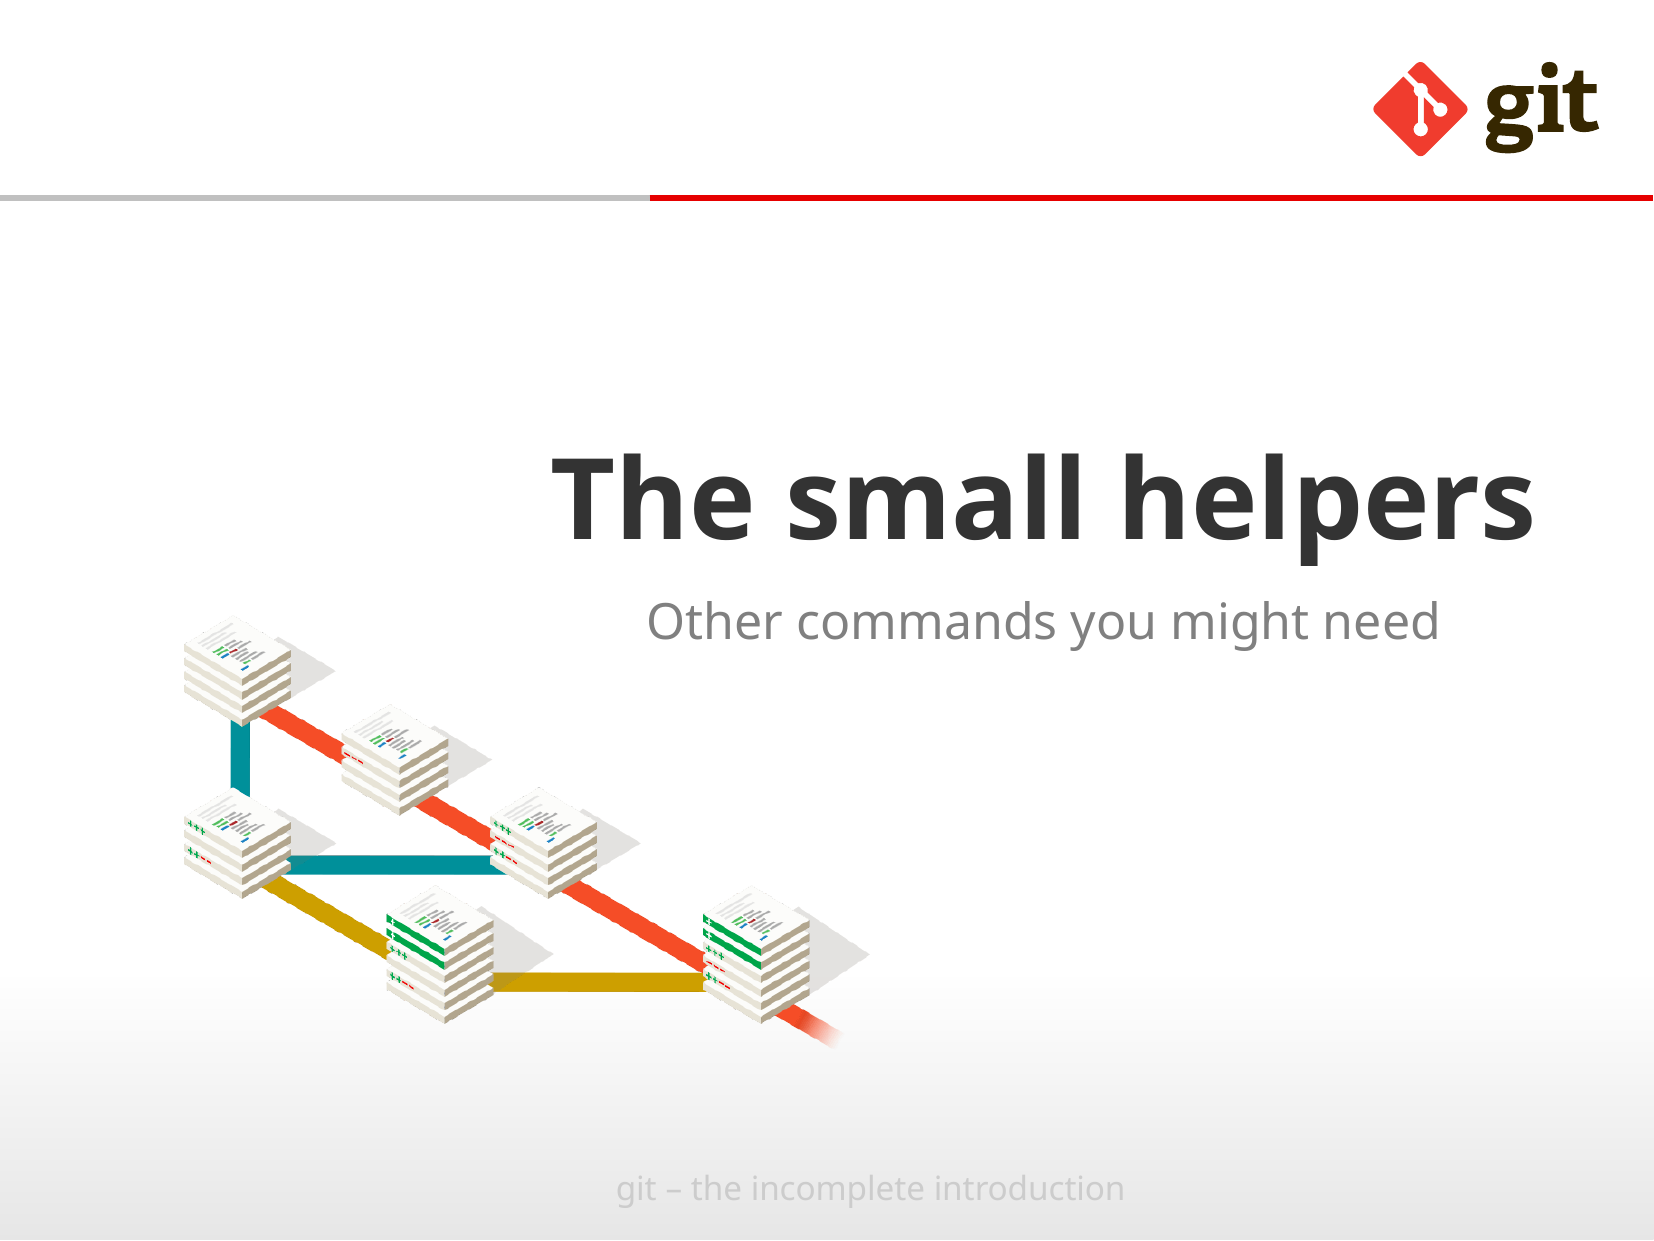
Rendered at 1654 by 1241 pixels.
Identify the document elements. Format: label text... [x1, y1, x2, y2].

picture [182, 613, 886, 1068]
subtitle The small helpers Other commands you might need [473, 285, 1615, 788]
